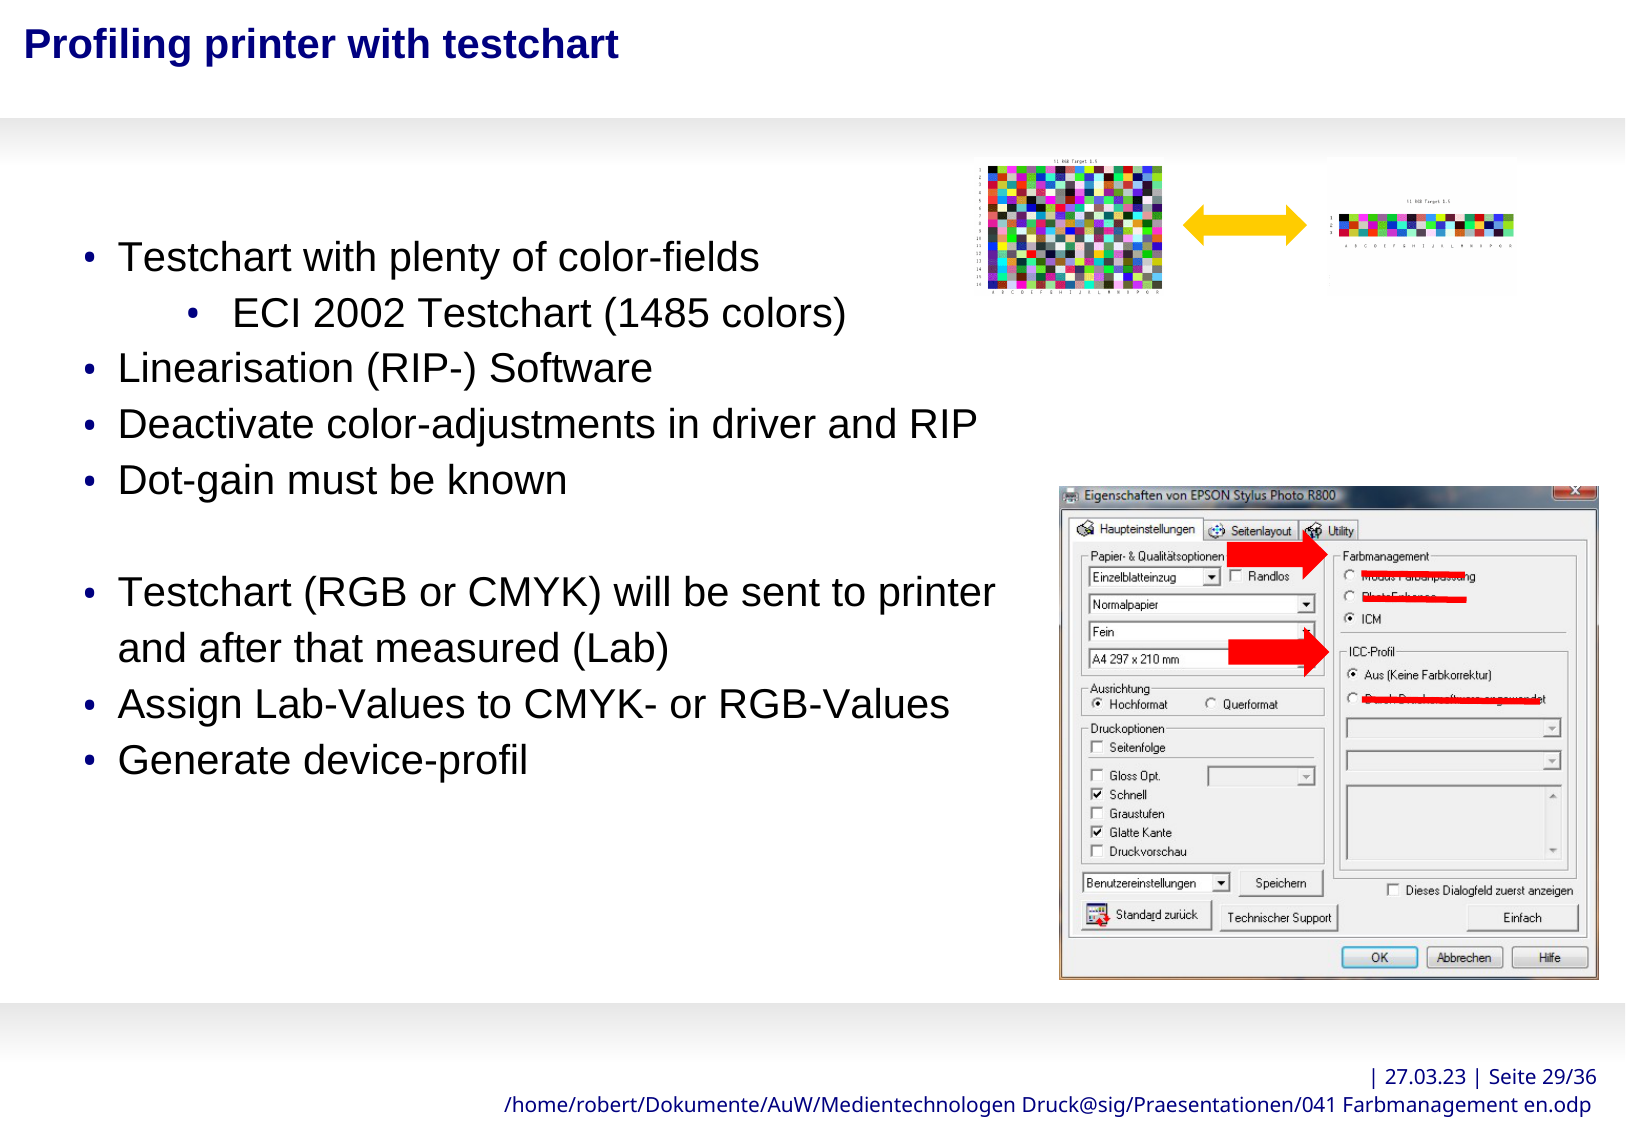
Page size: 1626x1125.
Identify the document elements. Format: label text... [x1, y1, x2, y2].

picture [1327, 157, 1517, 296]
text_box [1226, 529, 1328, 580]
text_box [1182, 204, 1308, 247]
text_box [1228, 626, 1330, 678]
title Profiling printer with testchart [23, 11, 1600, 130]
picture [1059, 486, 1599, 980]
picture [974, 157, 1164, 296]
list Testchart with plenty of color-fields ECI 2002 Testchart (1485 colors) Linearisation (RIP-) Software Deactivate color-adjustments in driver and RIP Dot-gain must be known Testchart (RGB or CMYK) will be sent to printer and after that measured (Lab) Assign Lab-Values to CMYK- or RGB-Values Generate device-profil [35, 224, 1075, 894]
